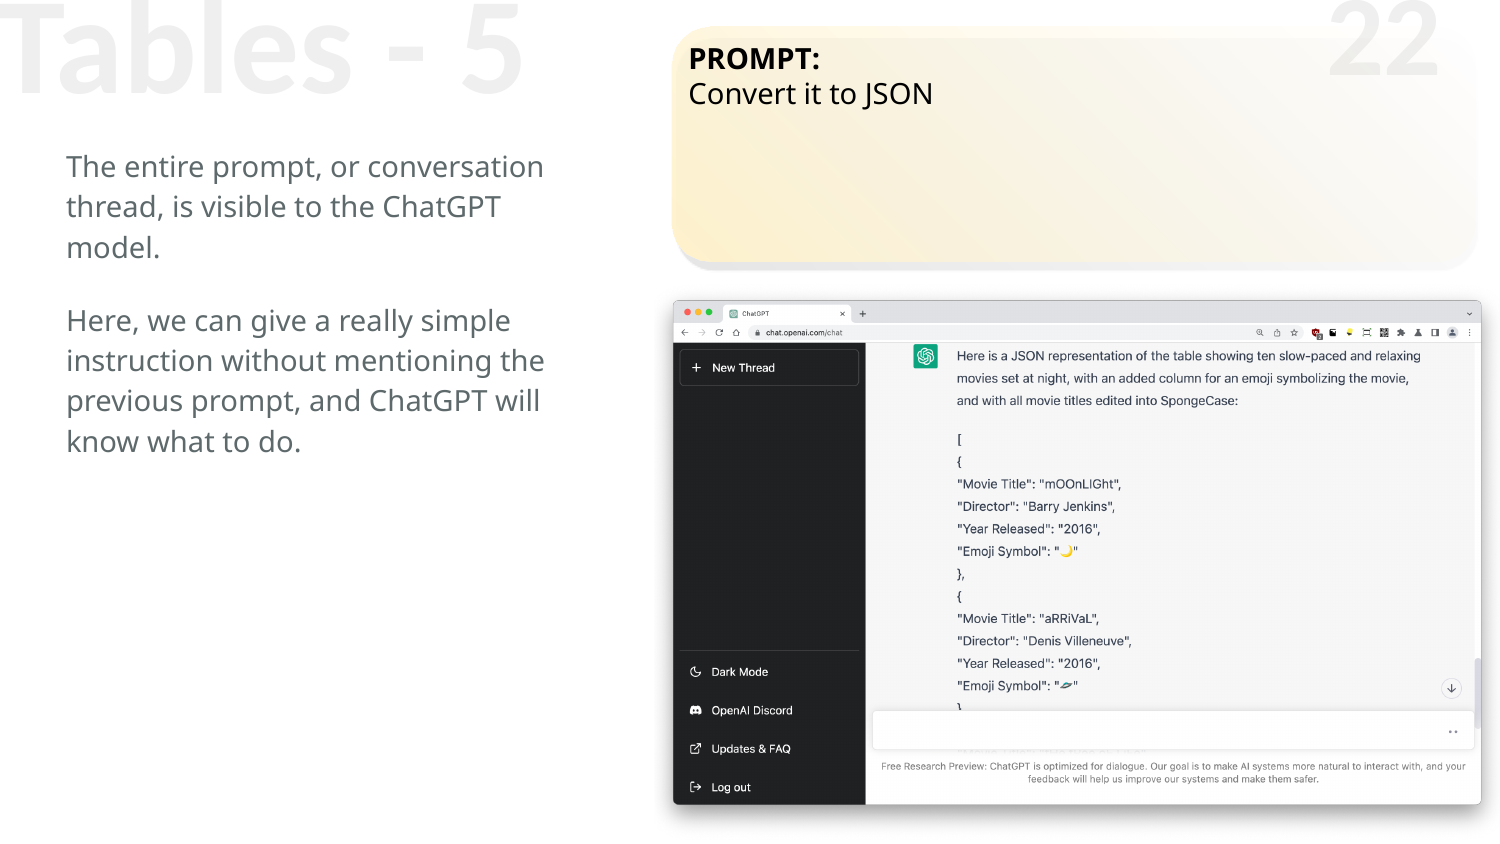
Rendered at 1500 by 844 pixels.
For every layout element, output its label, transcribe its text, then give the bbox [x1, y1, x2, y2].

title Tables - 5 [0, 0, 1435, 91]
subtitle Convert it to JSON [673, 60, 1471, 251]
picture [654, 280, 1500, 844]
list The entire prompt, or conversation thread, is visible to the ChatGPT model. Here, we can give a really simple instruction without mentioning the previous prompt, and ChatGPT will know what to do. [51, 128, 615, 811]
